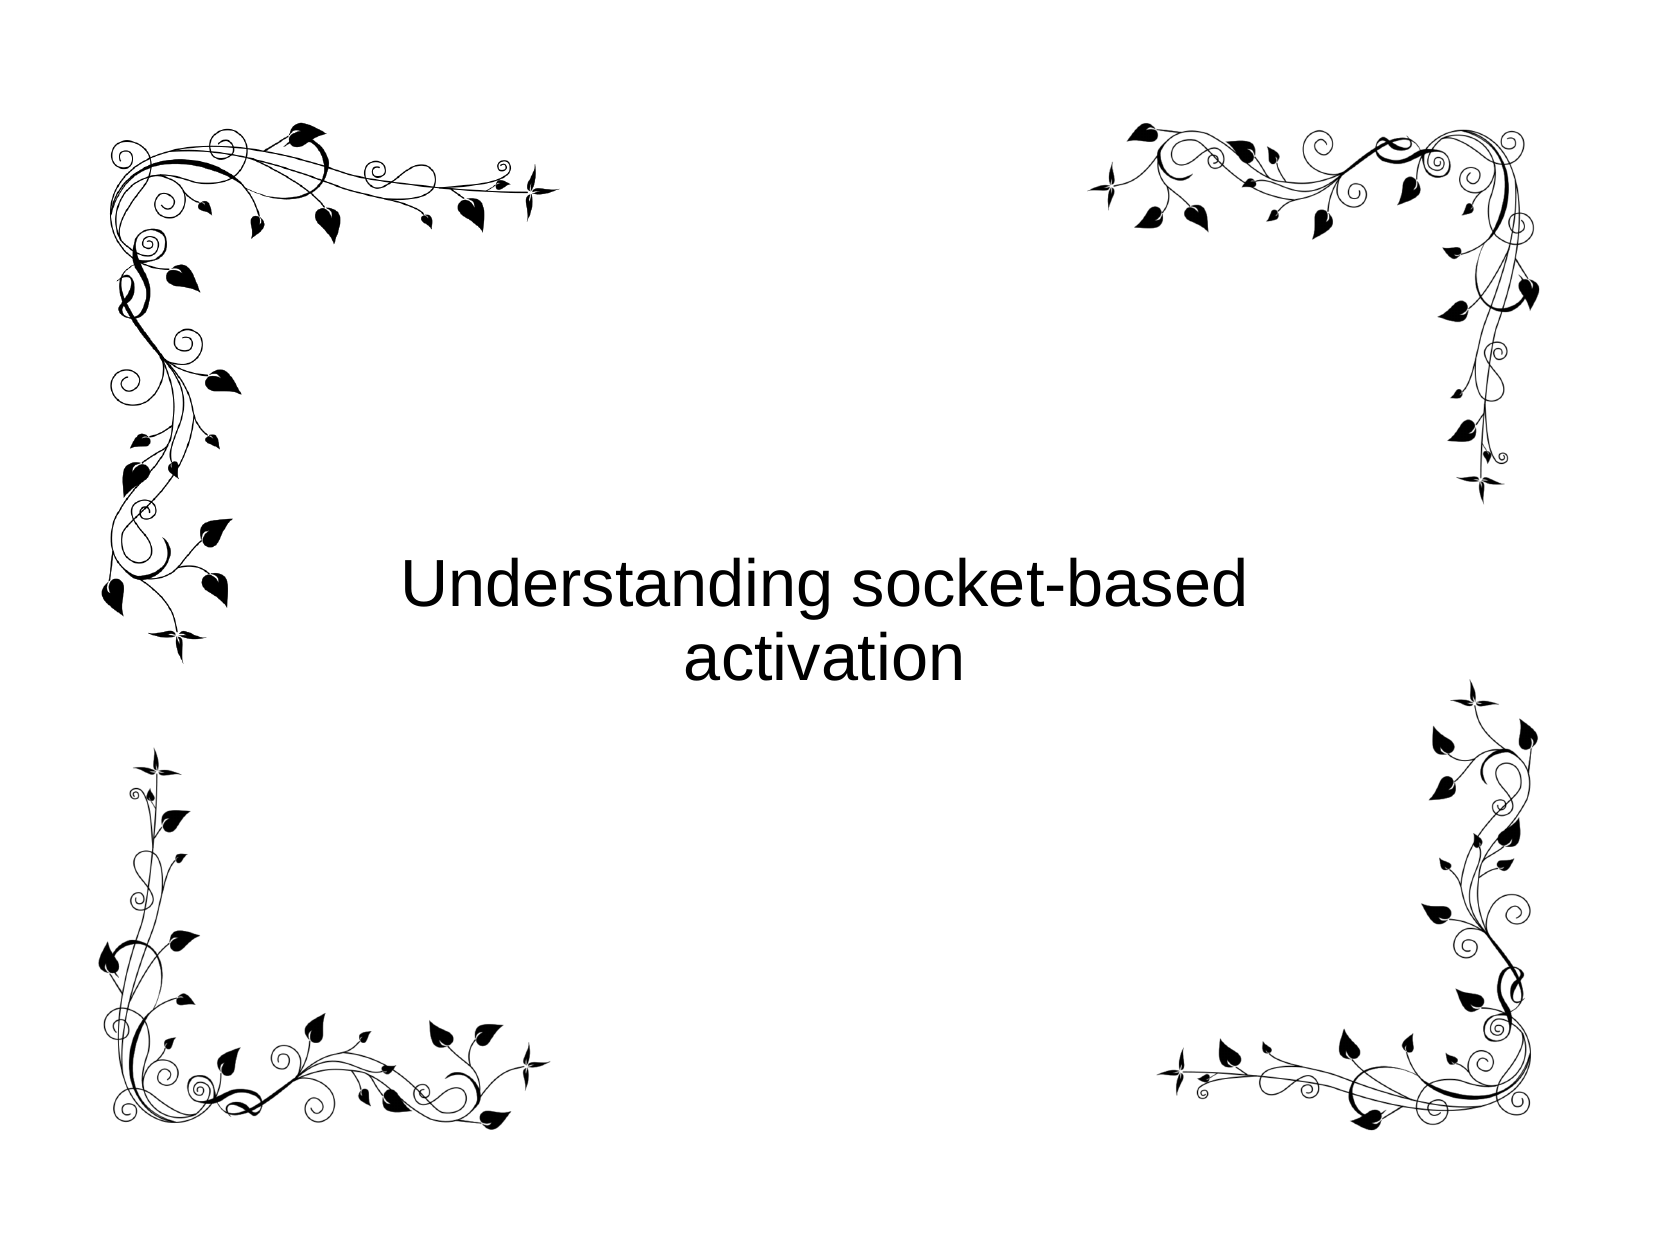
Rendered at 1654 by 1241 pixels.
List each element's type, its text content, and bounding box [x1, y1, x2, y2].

text_box Understanding socket-based activation [385, 538, 1268, 703]
picture [1082, 115, 1545, 509]
picture [1152, 674, 1545, 1136]
picture [92, 743, 555, 1137]
picture [92, 115, 564, 670]
